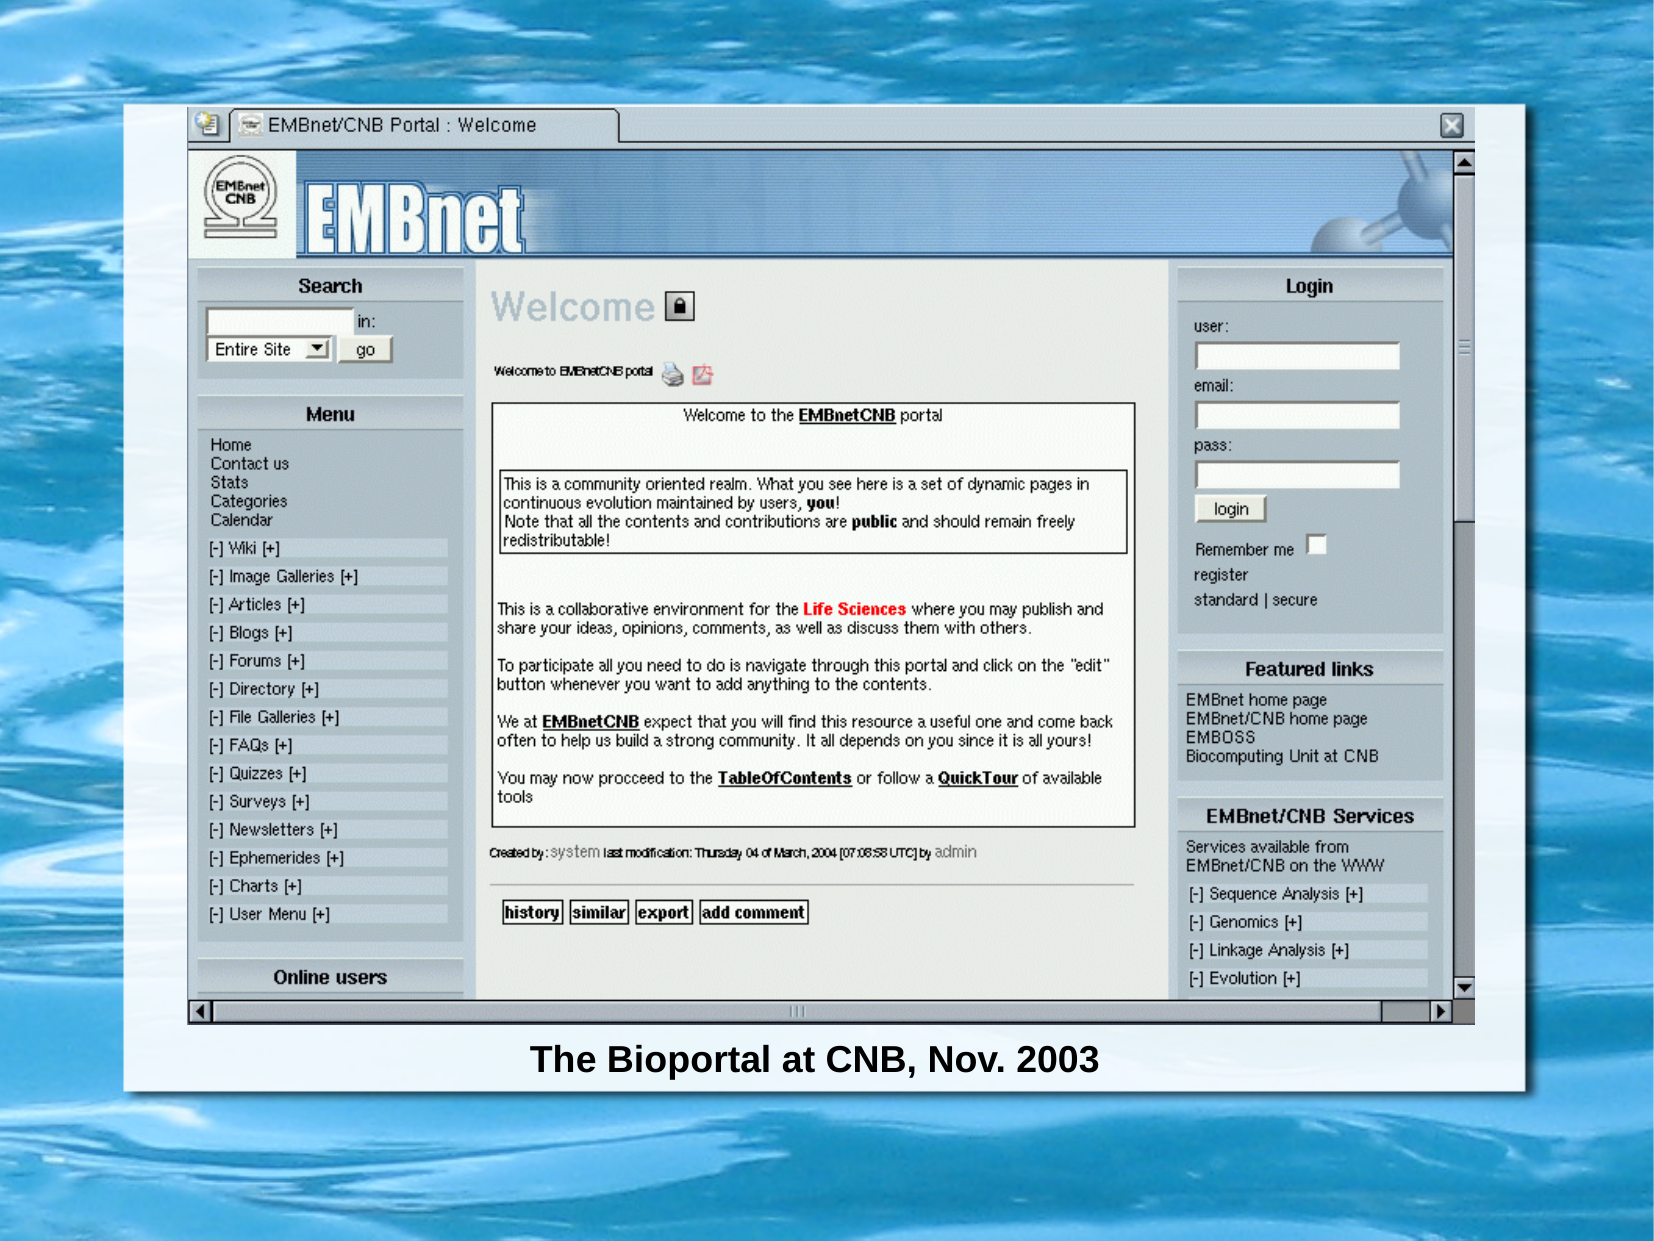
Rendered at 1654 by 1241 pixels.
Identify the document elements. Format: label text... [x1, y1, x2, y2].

text_box The Bioportal at CNB, Nov. 2003 [515, 1030, 1115, 1088]
picture [0, 0, 1654, 1241]
